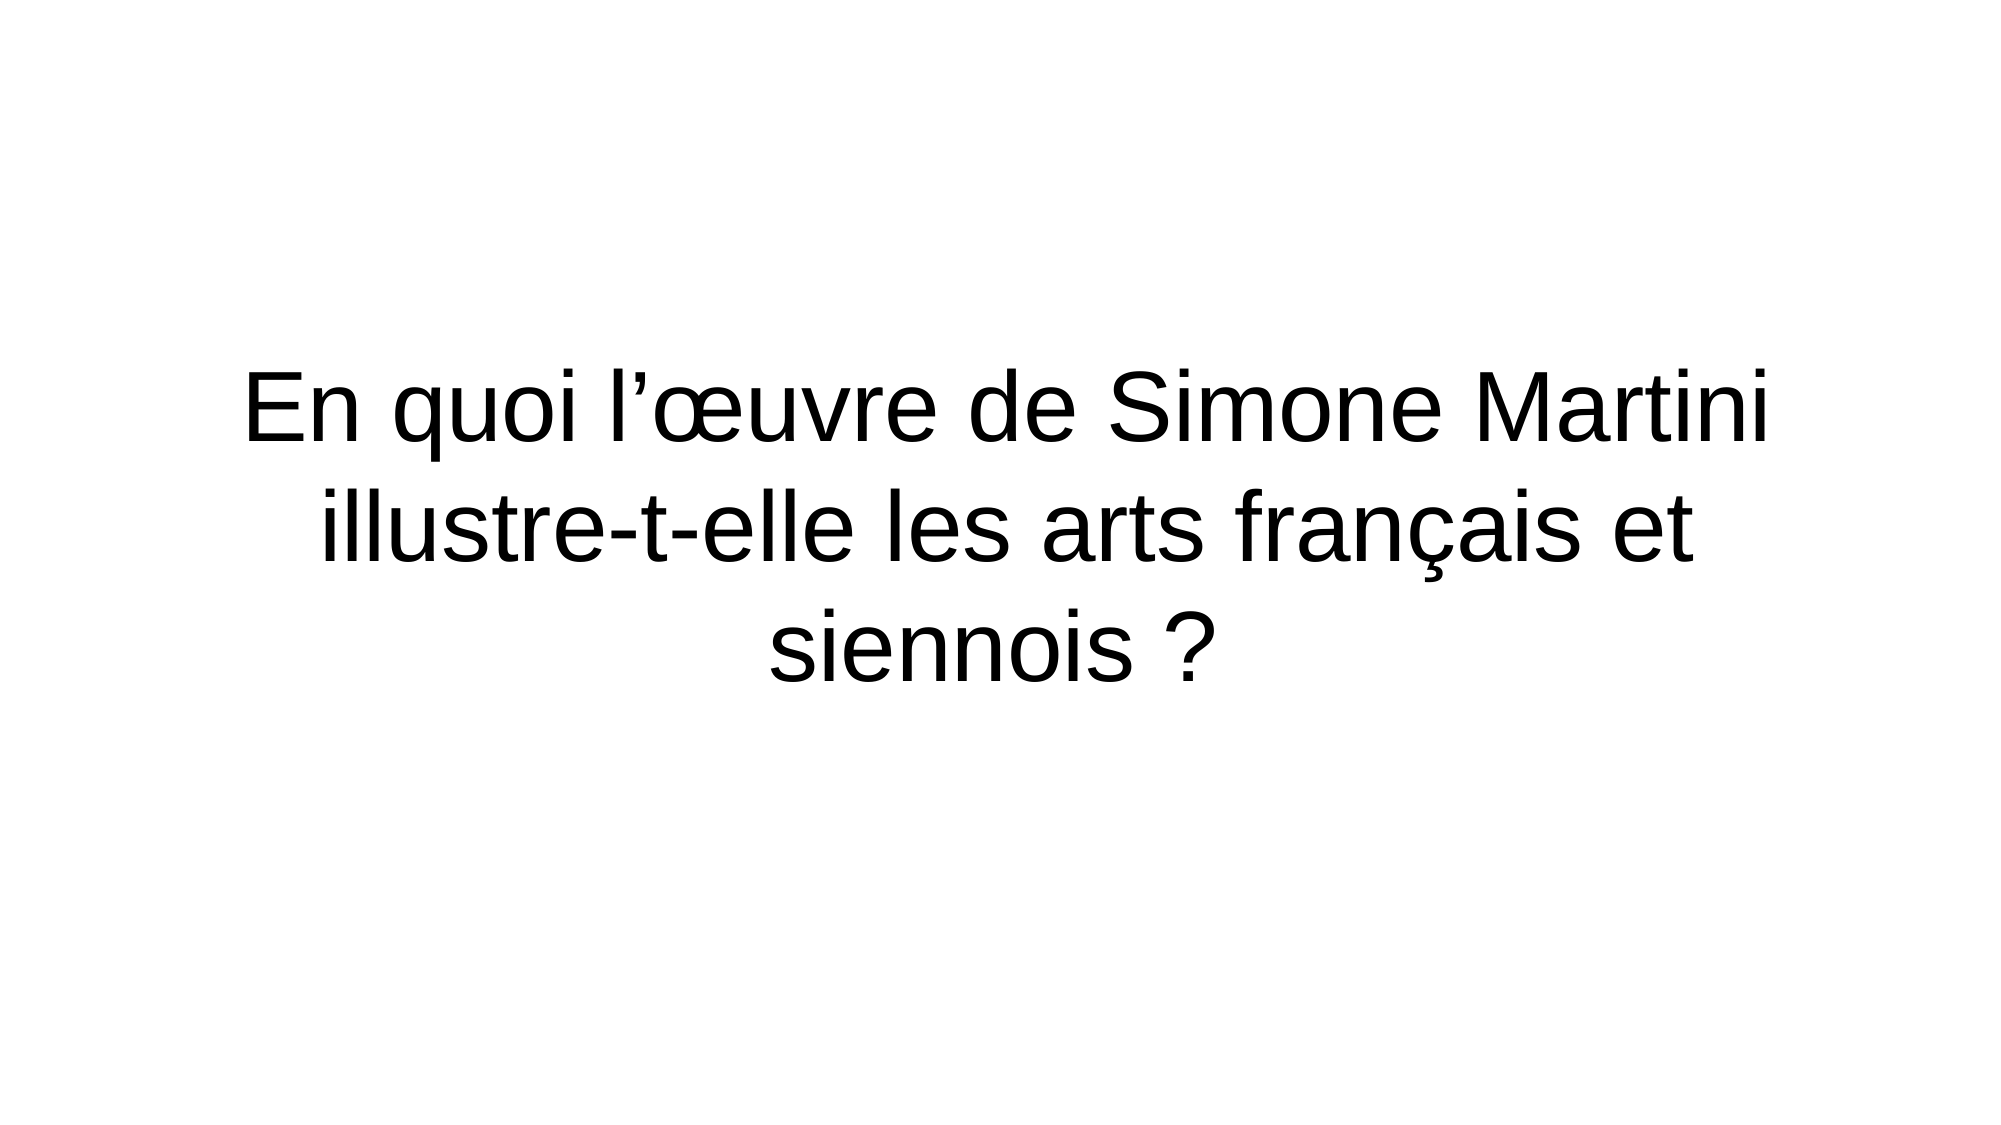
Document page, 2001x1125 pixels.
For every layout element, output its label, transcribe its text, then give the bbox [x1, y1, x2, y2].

title En quoi l’œuvre de Simone Martini illustre-t-elle les arts français et siennois ? [144, 412, 1870, 630]
